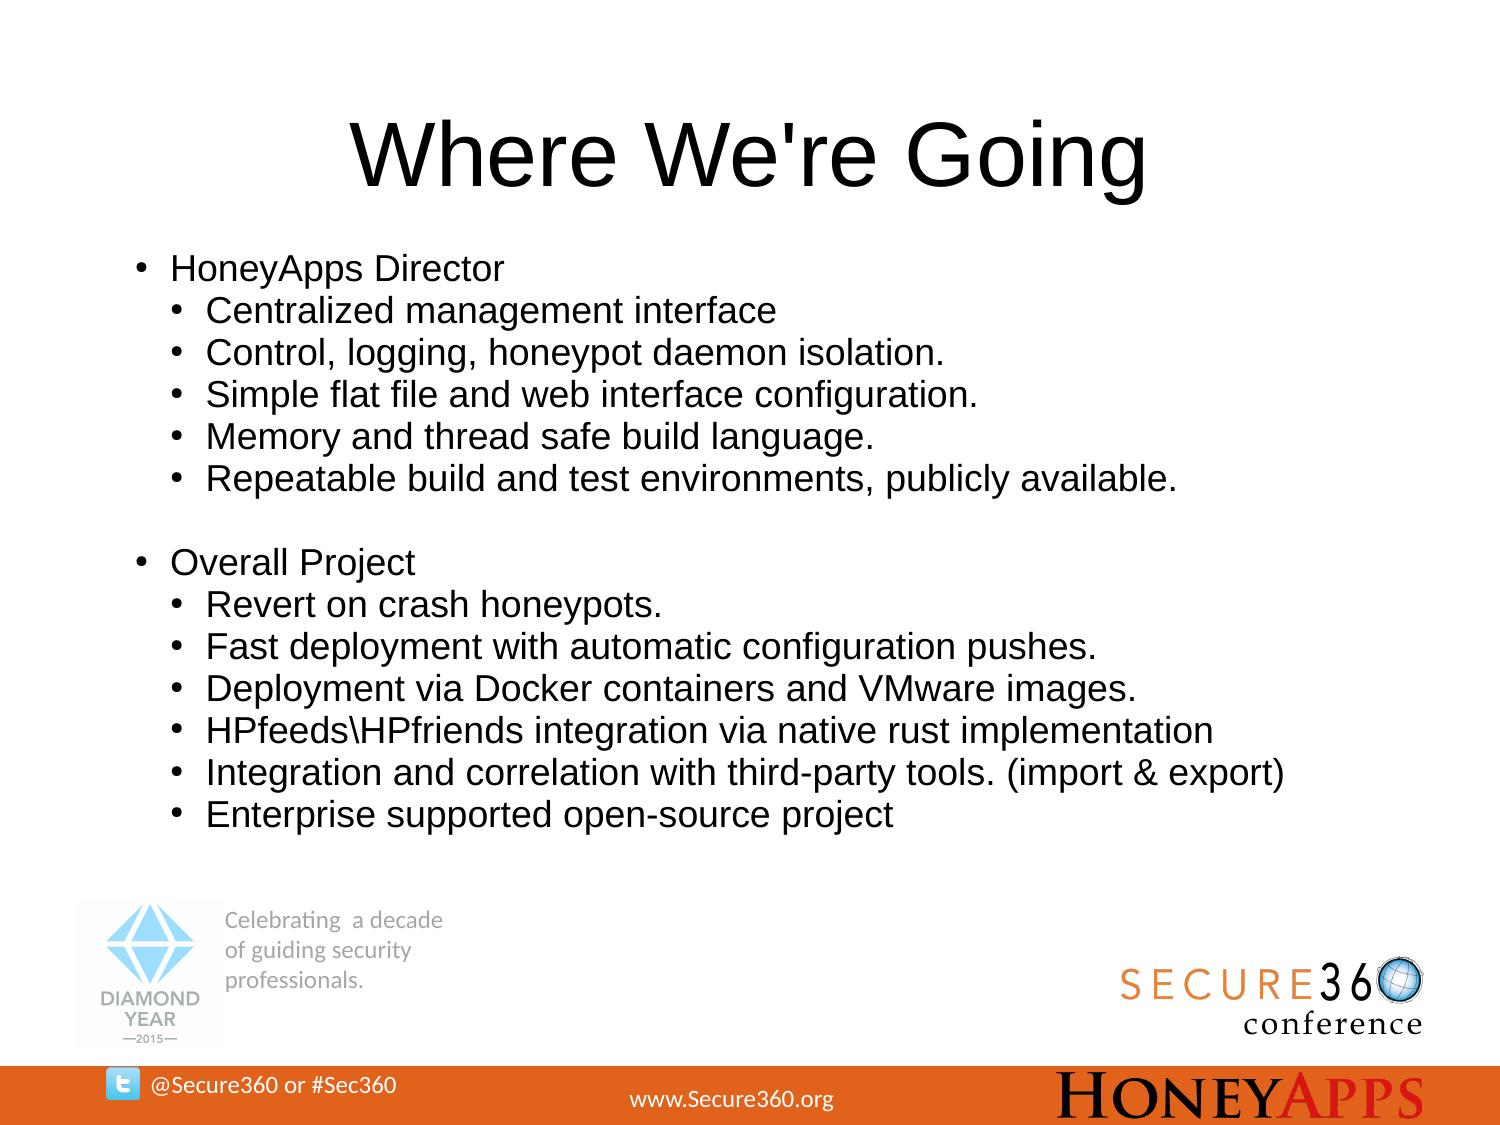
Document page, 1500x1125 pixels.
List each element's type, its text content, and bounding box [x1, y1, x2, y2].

picture [106, 1067, 140, 1100]
text_box HoneyApps Director Centralized management interface Control, logging, honeypot daemon isolation. Simple flat file and web interface configuration. Memory and thread safe build language. Repeatable build and test environments, publicly available. Overall Project Revert on crash honeypots. Fast deployment with automatic configuration pushes. Deployment via Docker containers and VMware images. HPfeeds\HPfriends integration via native rust implementation Integration and correlation with third-party tools. (import & export) Enterprise supported open-source project [120, 239, 1381, 995]
picture [1004, 956, 1486, 1125]
picture [75, 899, 224, 1048]
title Where We're Going [112, 99, 1388, 211]
